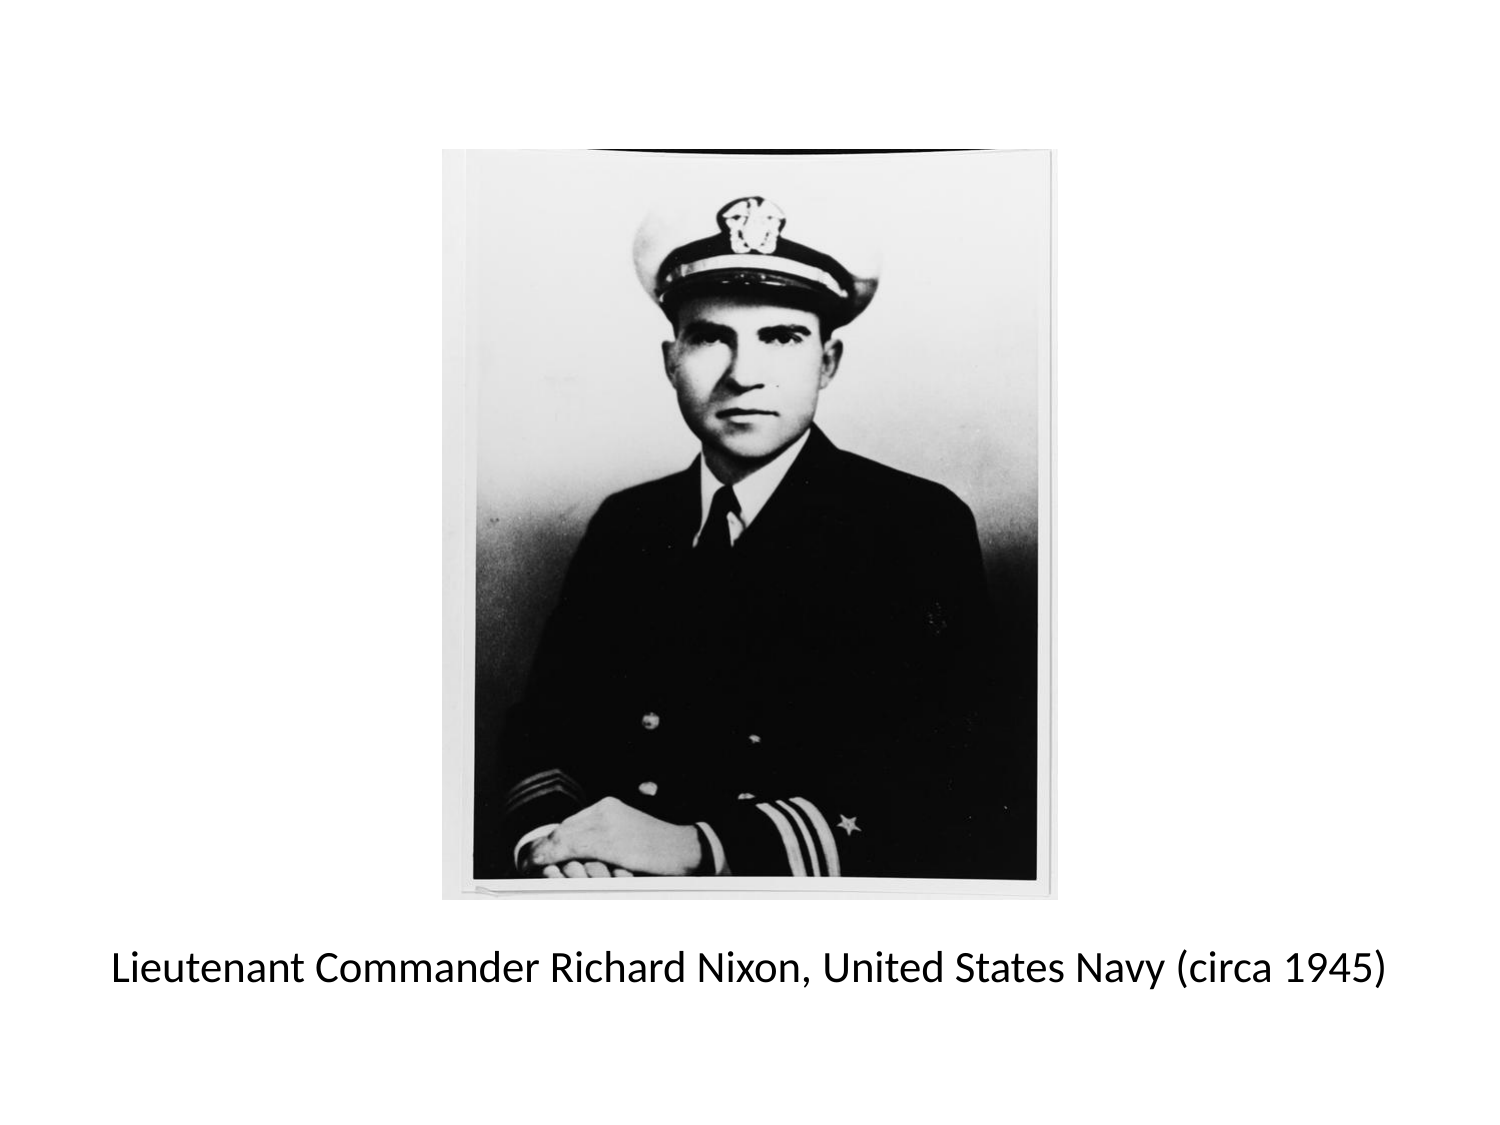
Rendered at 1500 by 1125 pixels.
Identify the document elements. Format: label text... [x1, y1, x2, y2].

picture [442, 149, 1058, 900]
text_box Lieutenant Commander Richard Nixon, United States Navy (circa 1945) [96, 930, 1404, 999]
